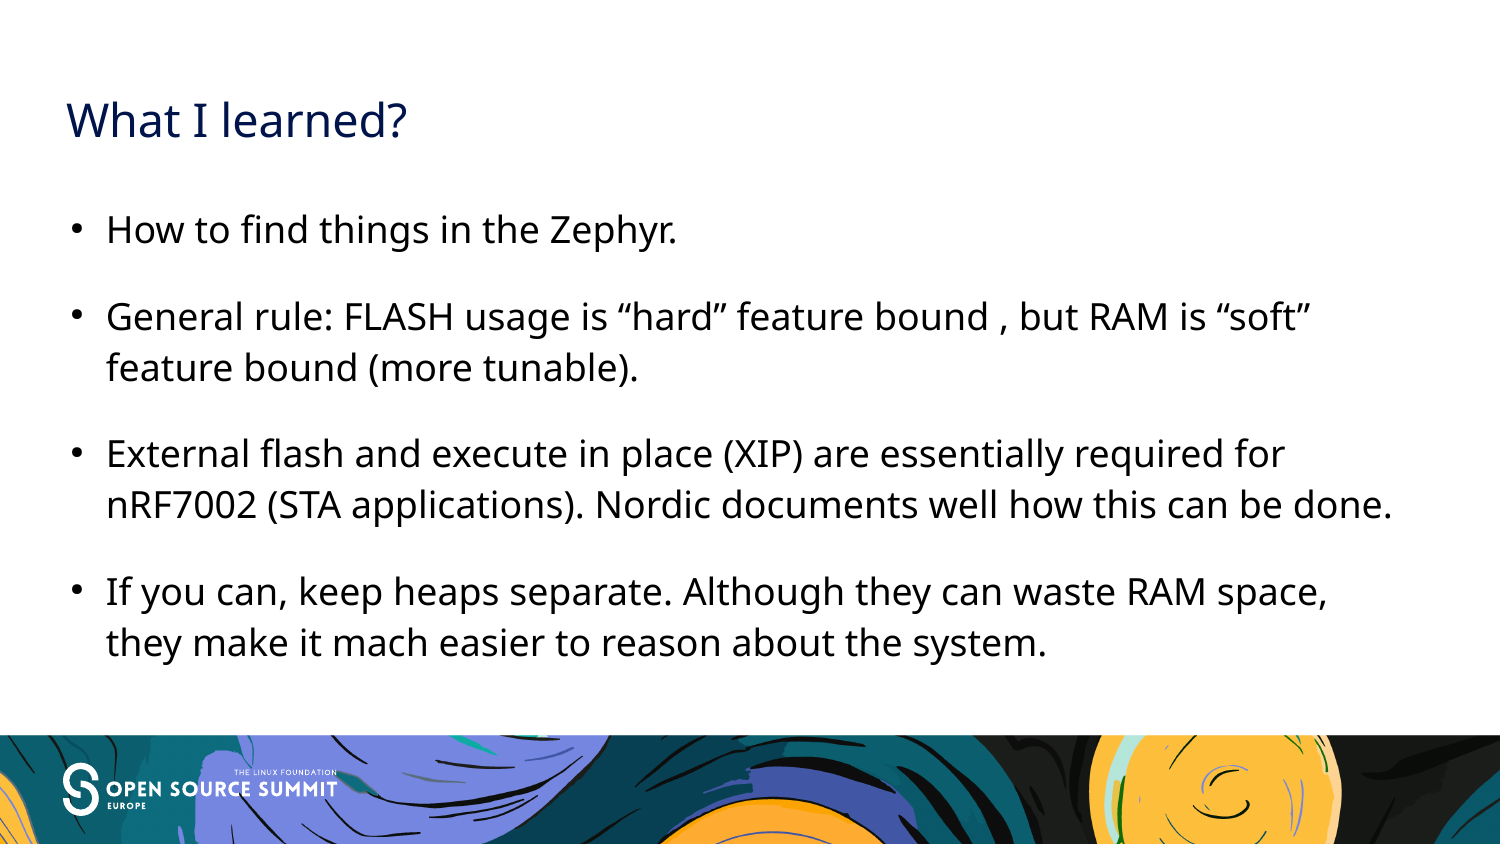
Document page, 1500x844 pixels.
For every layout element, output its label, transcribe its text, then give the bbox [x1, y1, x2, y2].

title What I learned? [51, 72, 1449, 167]
text_box How to find things in the Zephyr. General rule: FLASH usage is “hard” feature bound , but RAM is “soft” feature bound (more tunable). External flash and execute in place (XIP) are essentially required for nRF7002 (STA applications). Nordic documents well how this can be done. If you can, keep heaps separate. Although they can waste RAM space, they make it mach easier to reason about the system. [55, 196, 1413, 626]
picture [0, 0, 1500, 844]
